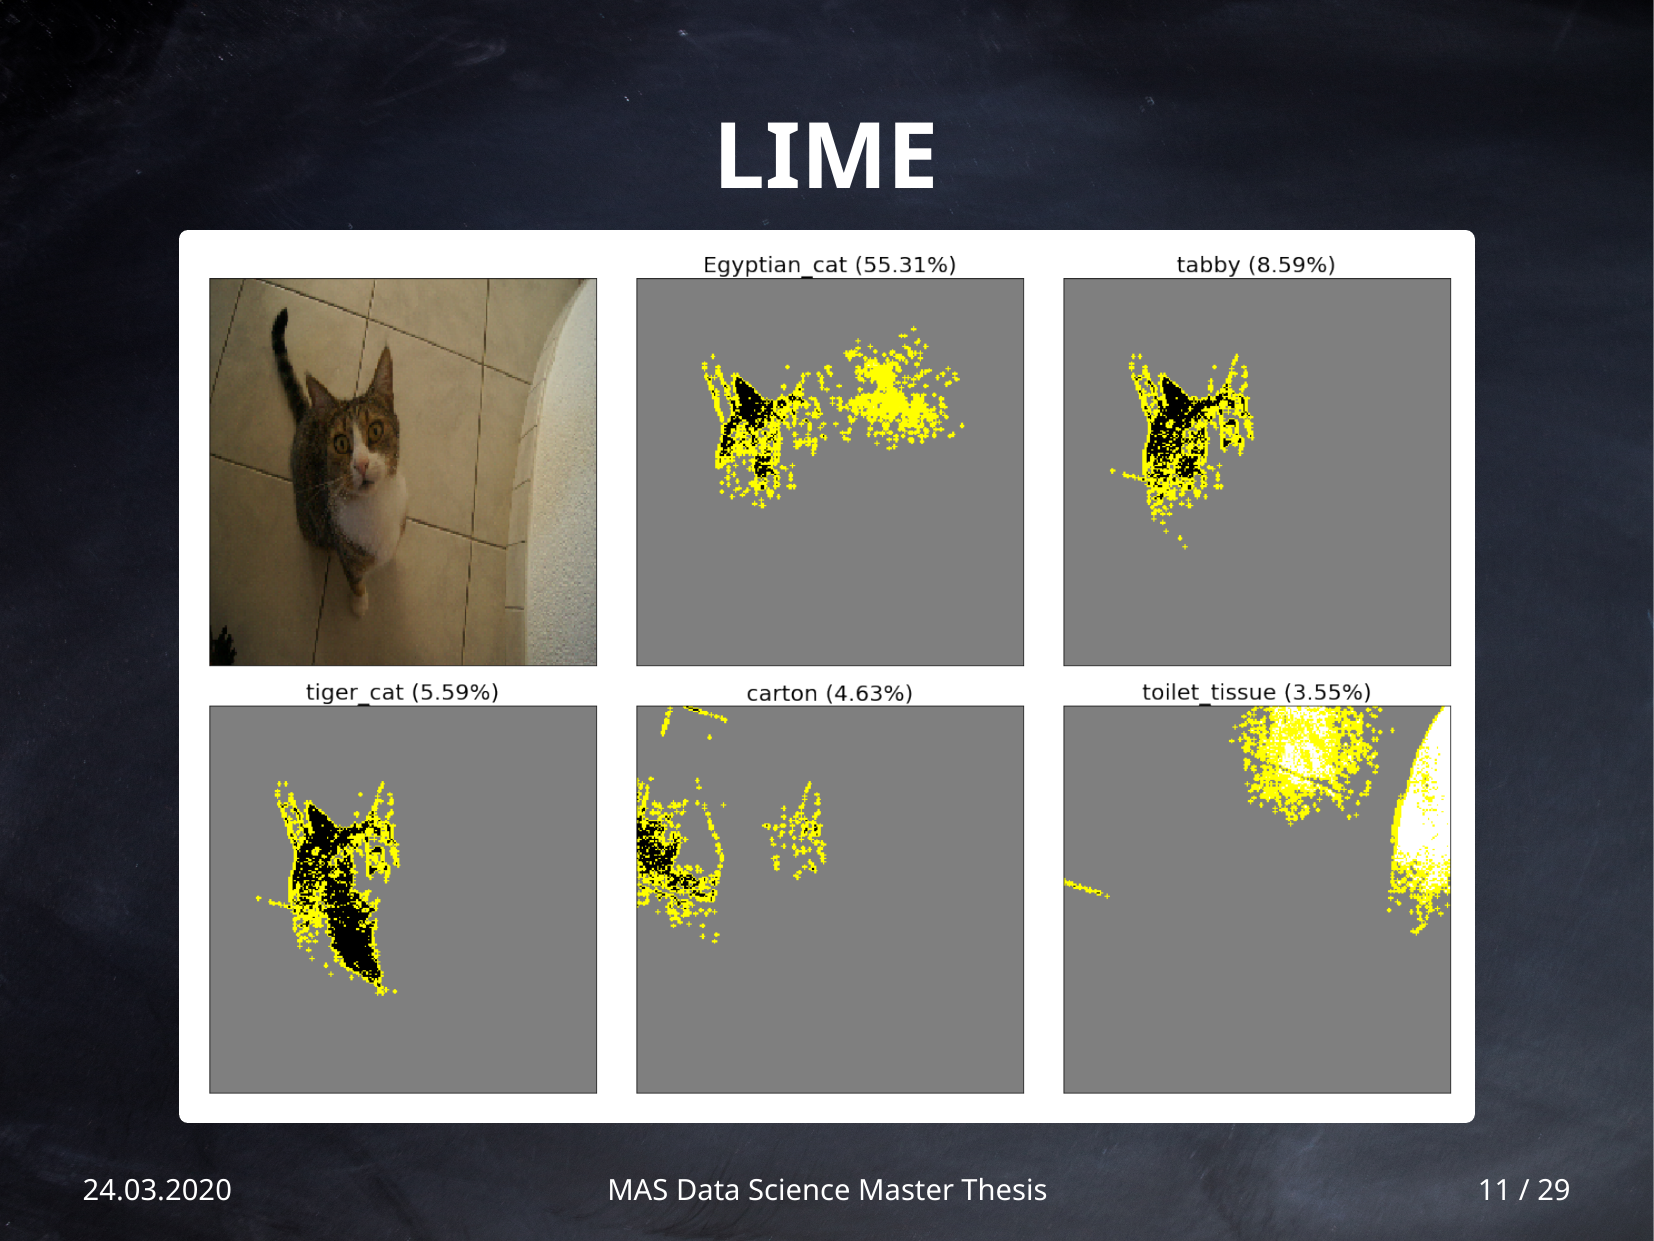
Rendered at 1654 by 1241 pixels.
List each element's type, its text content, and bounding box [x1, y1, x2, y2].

title LIME [82, 49, 1571, 257]
picture [0, 0, 1654, 1241]
